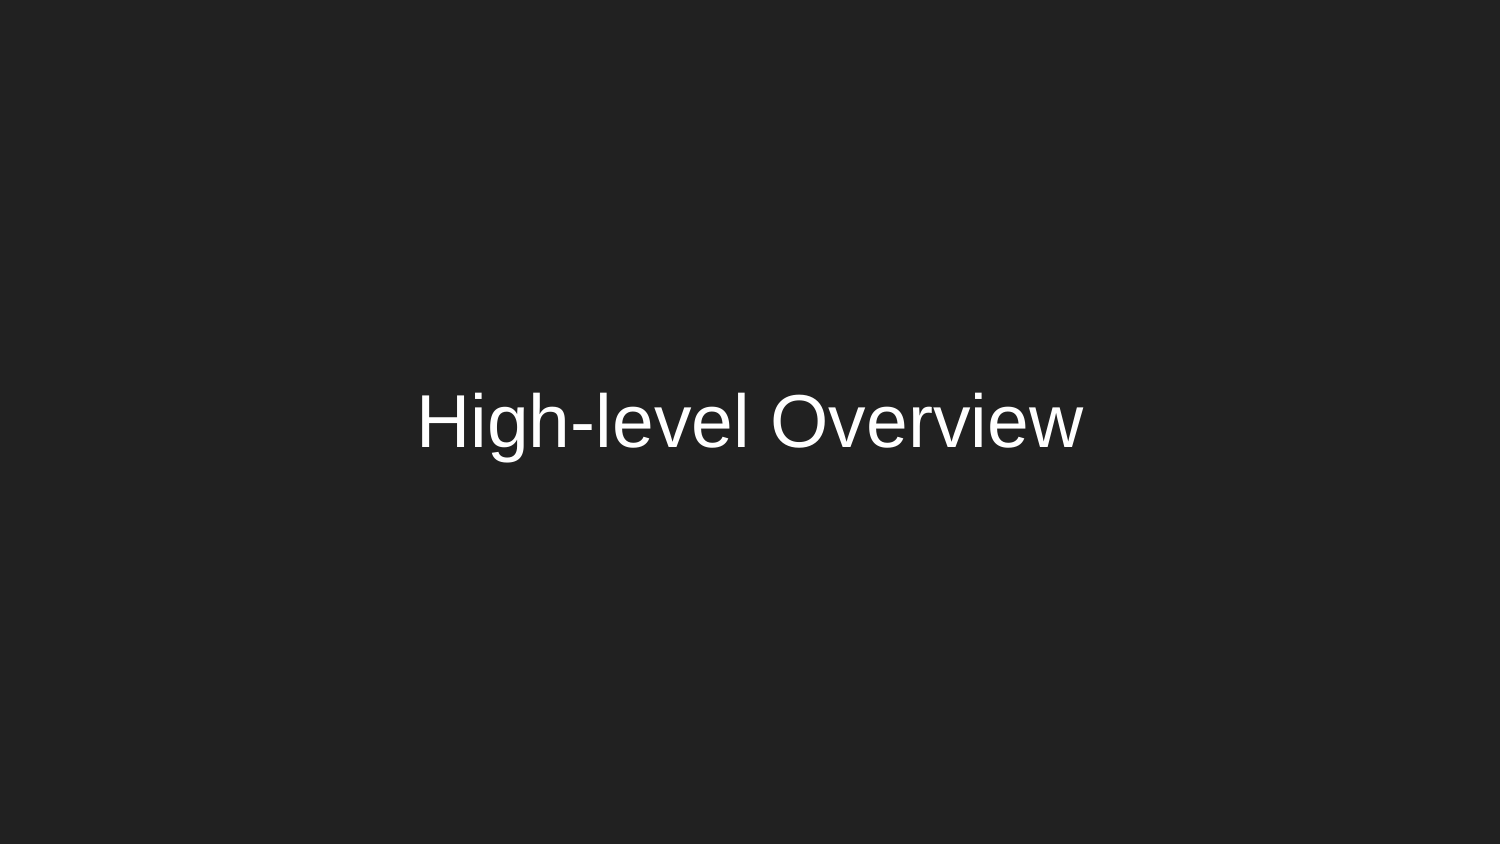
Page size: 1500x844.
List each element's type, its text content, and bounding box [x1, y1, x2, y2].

title High-level Overview [51, 352, 1449, 491]
